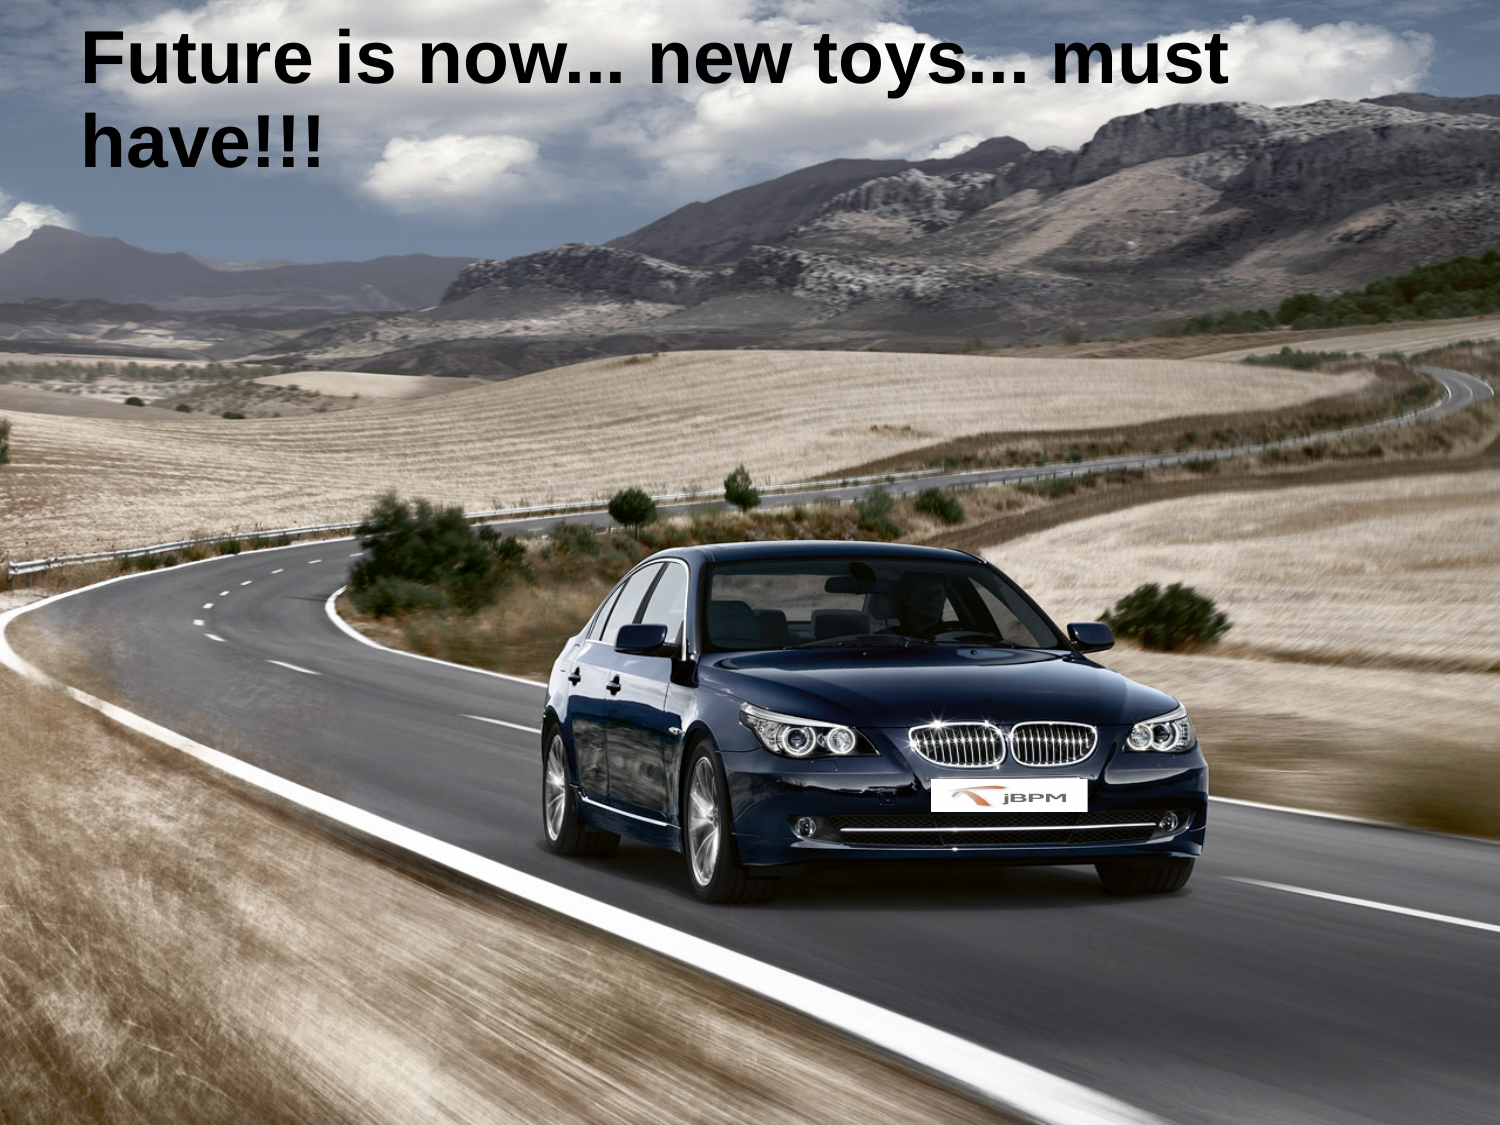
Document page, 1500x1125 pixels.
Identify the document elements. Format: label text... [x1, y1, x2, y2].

picture [0, 0, 1500, 1125]
title Future is now... new toys... must have!!! [80, 14, 1431, 185]
